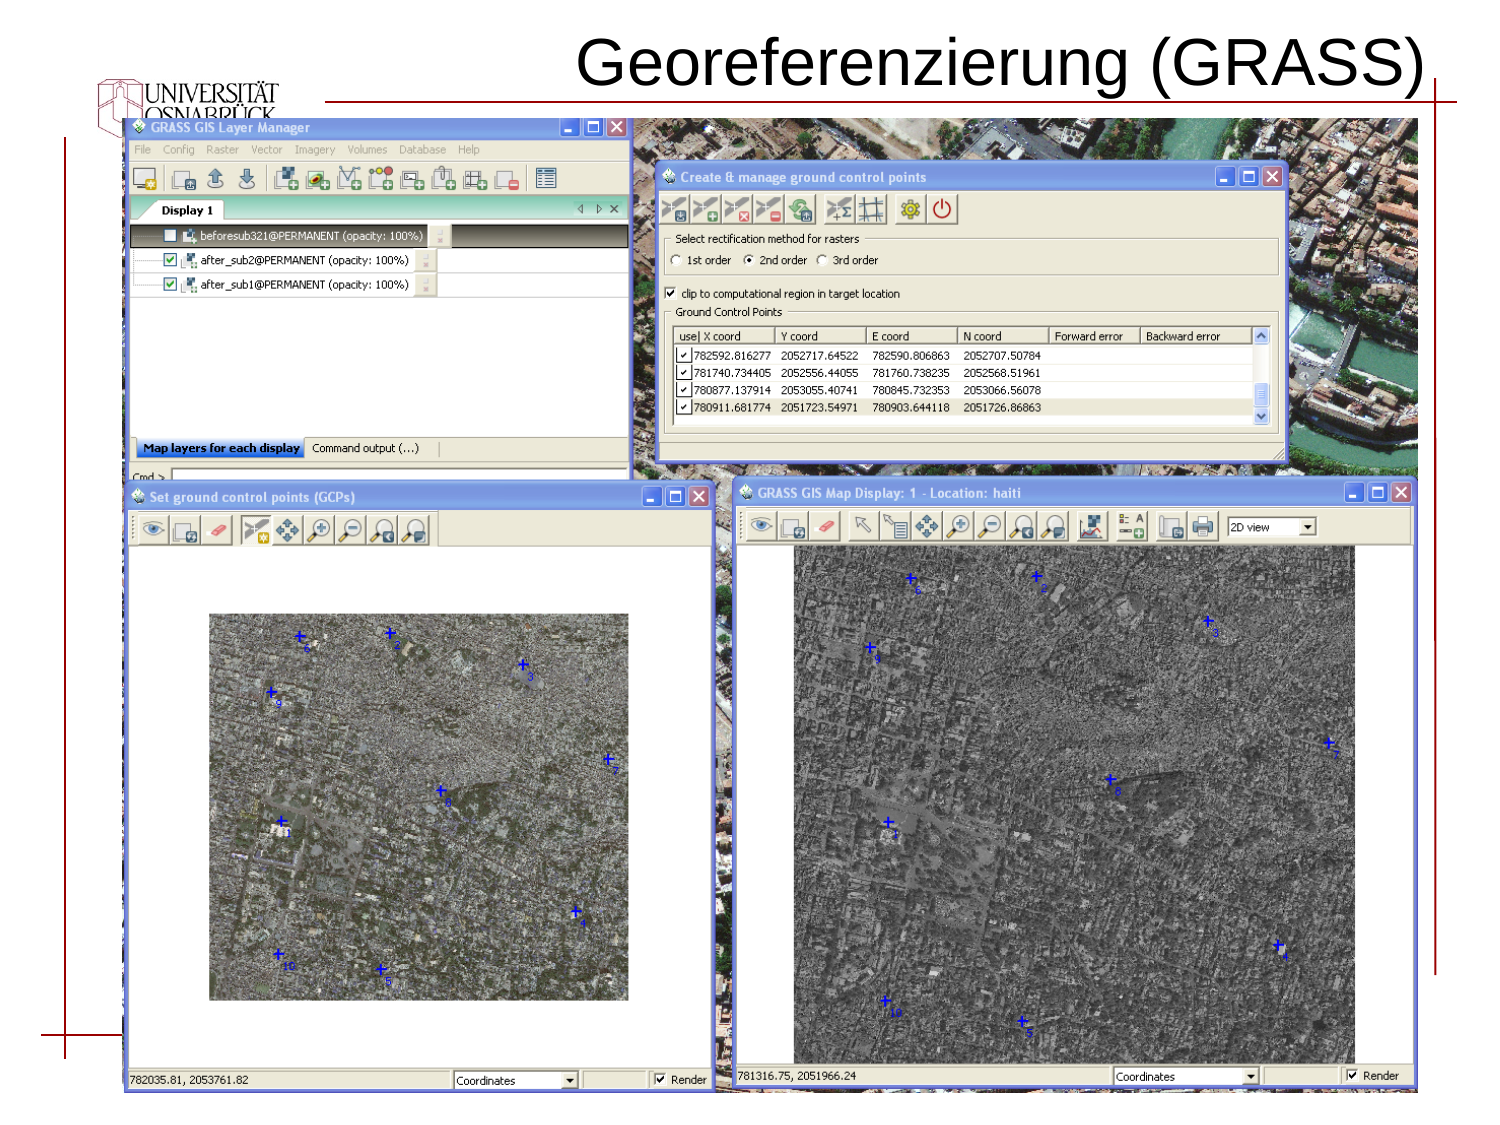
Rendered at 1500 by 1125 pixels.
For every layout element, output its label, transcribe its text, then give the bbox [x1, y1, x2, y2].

picture [97, 79, 1418, 1093]
title Georeferenzierung (GRASS) [561, 0, 1461, 126]
